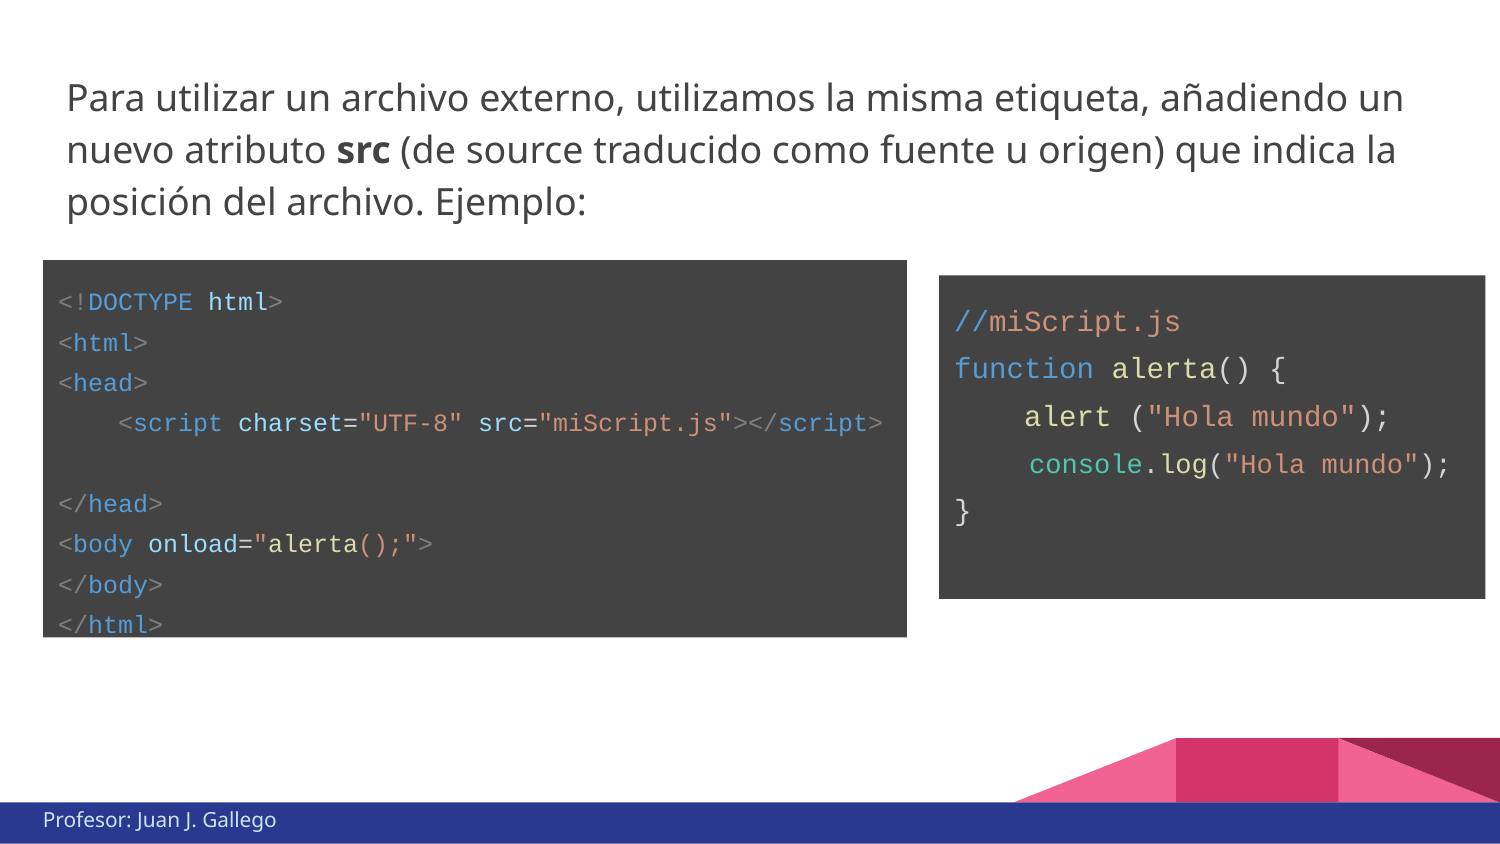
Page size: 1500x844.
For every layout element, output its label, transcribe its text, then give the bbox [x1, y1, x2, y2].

text_box //miScript.js function alerta() { alert ("Hola mundo"); console.log("Hola mundo"); } [939, 275, 1486, 599]
text_box <!DOCTYPE html> <html> <head> <script charset="UTF-8" src="miScript.js"></script> </head> <body onload="alerta();"> </body> </html> [43, 260, 907, 638]
list Para utilizar un archivo externo, utilizamos la misma etiqueta, añadiendo un nuevo atributo src (de source traducido como fuente u origen) que indica la posición del archivo. Ejemplo: [51, 52, 1449, 750]
